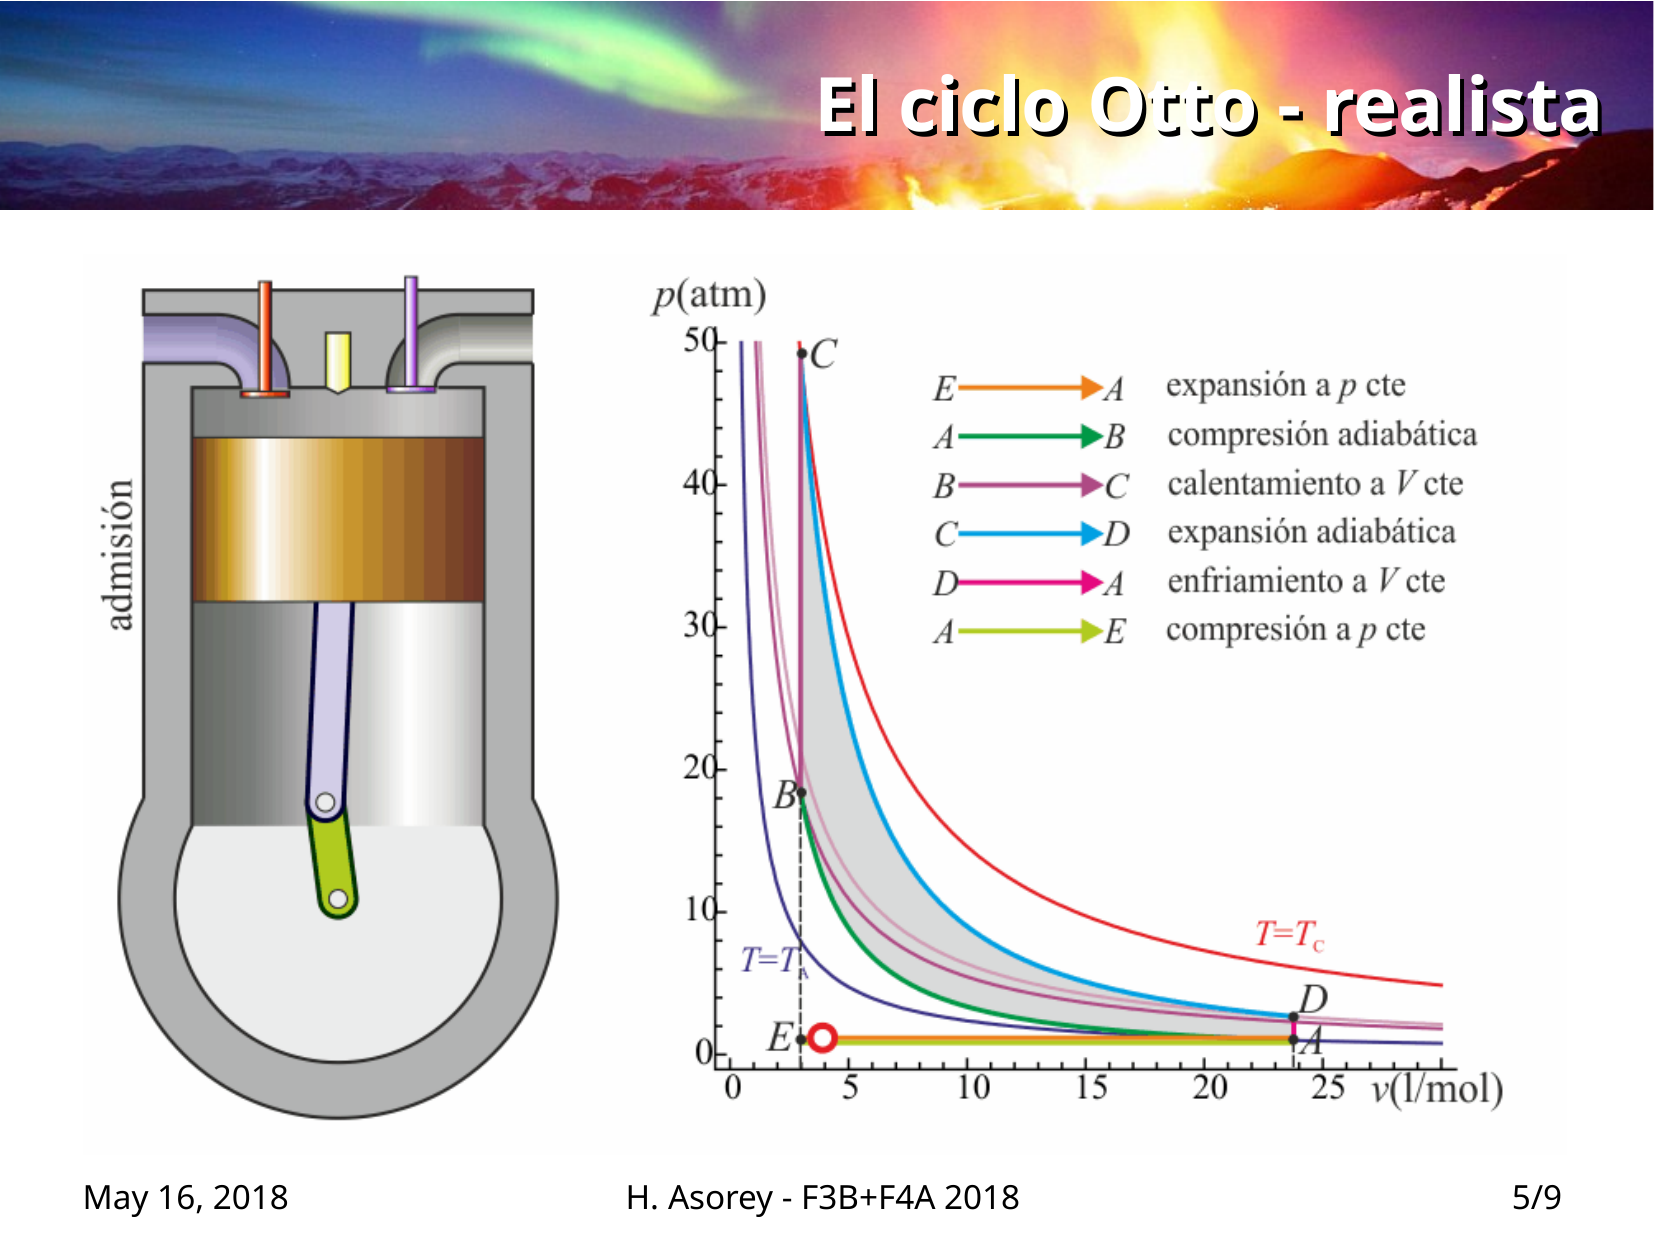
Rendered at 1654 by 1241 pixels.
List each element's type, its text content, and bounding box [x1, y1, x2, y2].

title El ciclo Otto - realista [45, 15, 1606, 191]
picture [83, 254, 1567, 1156]
picture [0, 1, 1654, 210]
